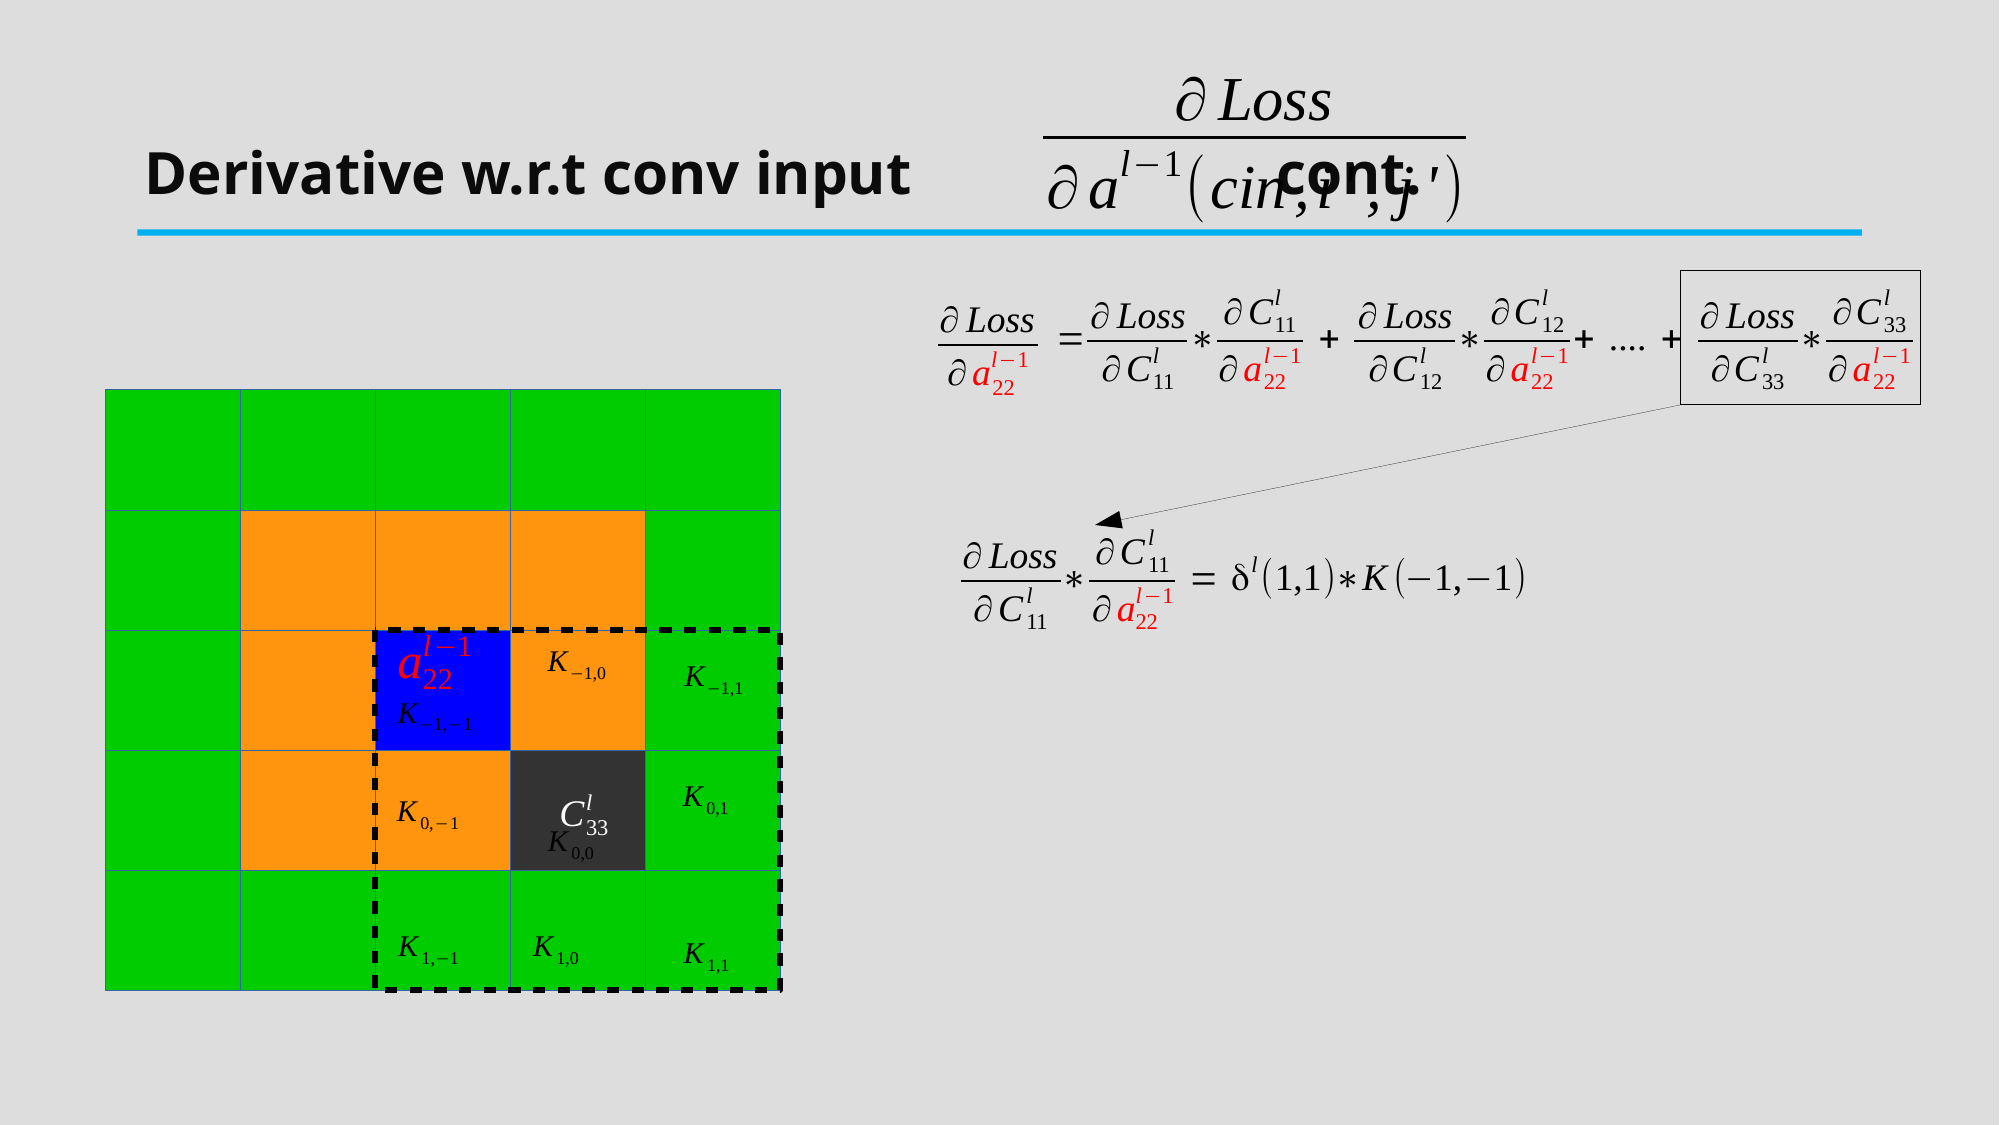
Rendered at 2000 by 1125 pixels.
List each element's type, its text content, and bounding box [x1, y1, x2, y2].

chart [388, 795, 465, 833]
chart [676, 660, 751, 698]
chart [390, 930, 466, 968]
chart [390, 630, 479, 735]
text_box [105, 389, 781, 991]
chart [540, 645, 614, 683]
title Derivative w.r.t conv input cont. [137, 108, 1863, 233]
chart [1033, 64, 1475, 226]
chart [930, 285, 1921, 400]
chart [675, 937, 736, 976]
chart [675, 780, 736, 818]
chart [525, 930, 586, 968]
chart [540, 790, 616, 863]
chart [945, 525, 1533, 636]
